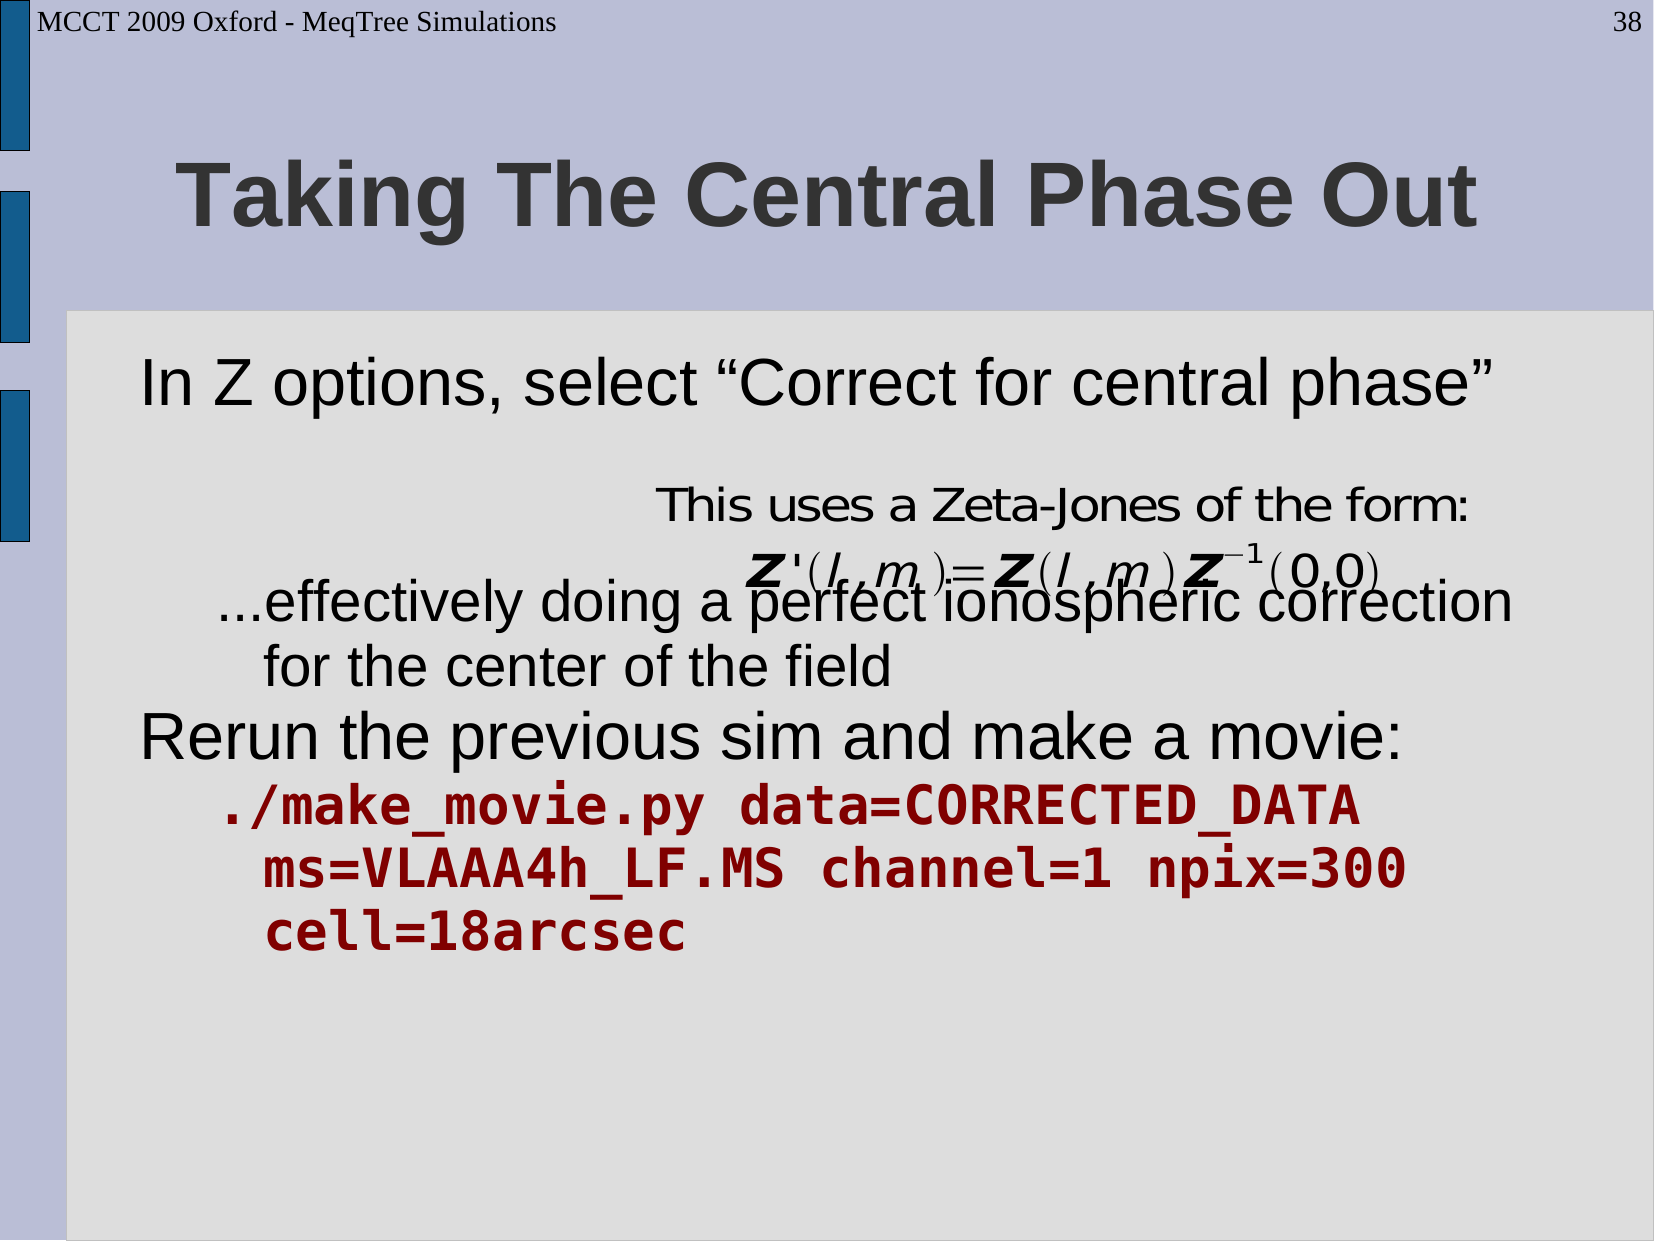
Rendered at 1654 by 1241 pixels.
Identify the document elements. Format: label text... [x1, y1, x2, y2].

title Taking The Central Phase Out [121, 91, 1534, 299]
chart [646, 472, 1477, 600]
list In Z options, select “Correct for central phase” ...effectively doing a perfect ionospheric correction for the center of the field Rerun the previous sim and make a movie: ./make_movie.py data=CORRECTED_DATA ms=VLAAA4h_LF.MS channel=1 npix=300 cell=18arcsec [121, 344, 1534, 1127]
